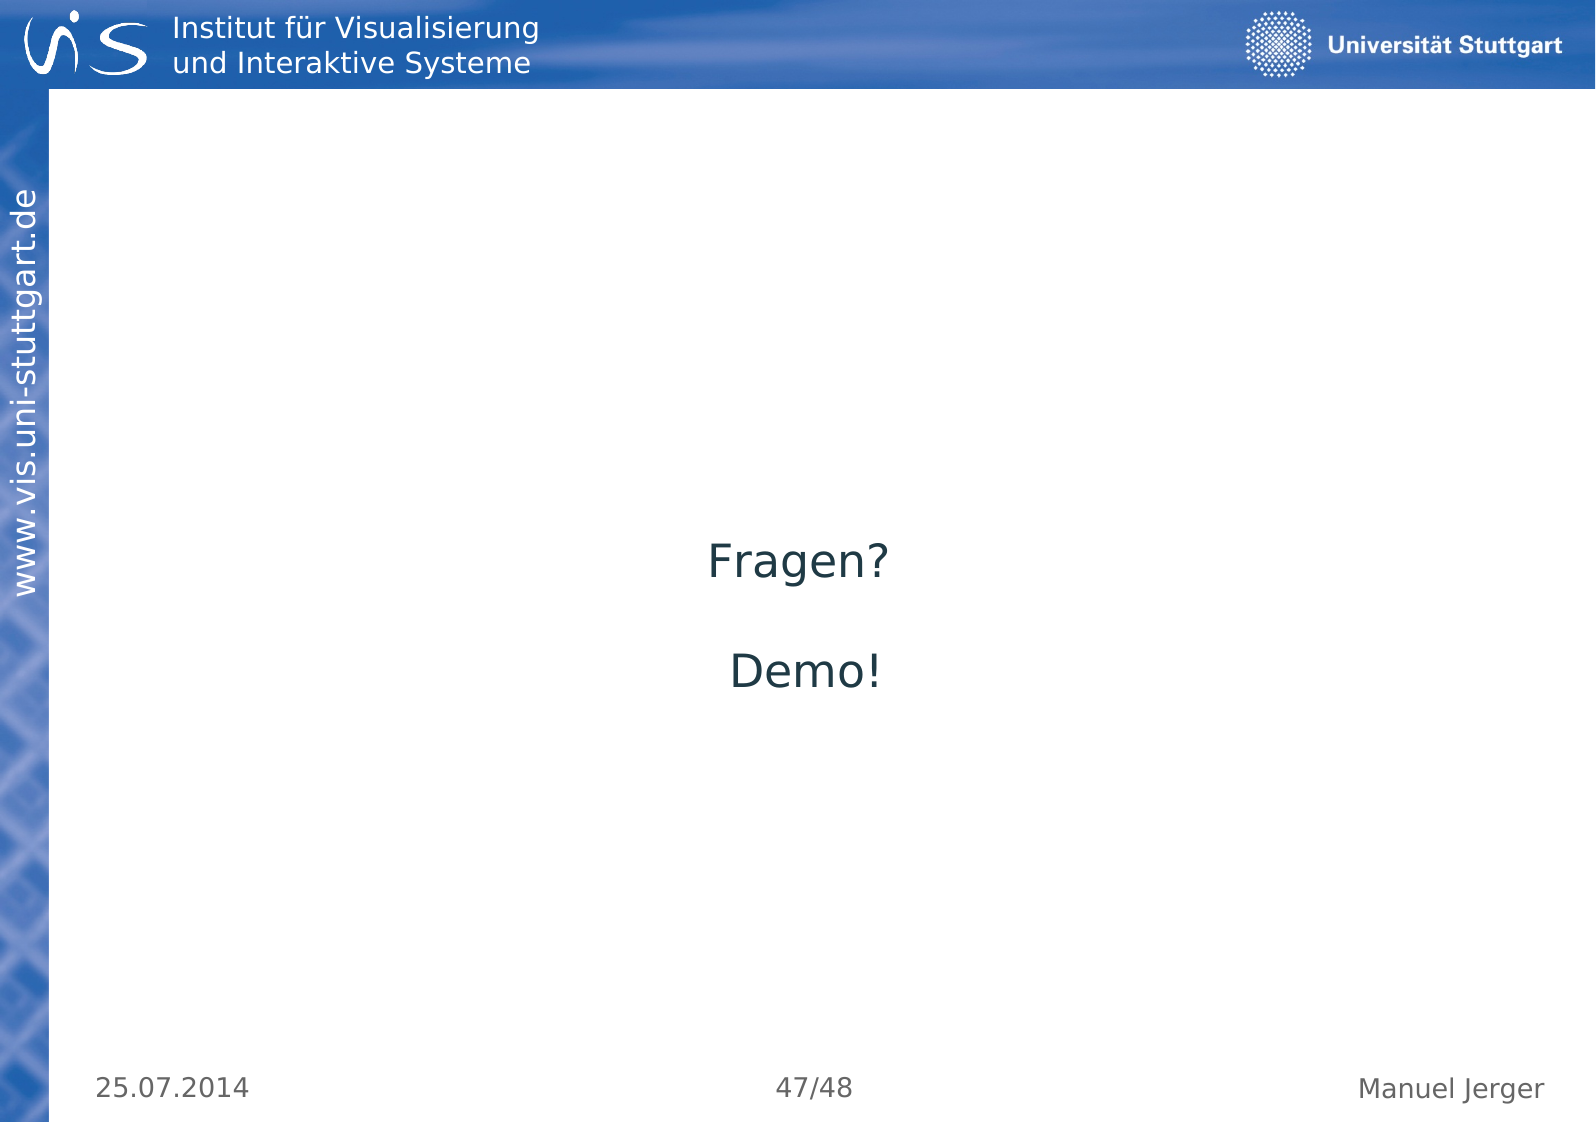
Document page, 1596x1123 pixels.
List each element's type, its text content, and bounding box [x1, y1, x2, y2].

picture [0, 0, 49, 1122]
title Fragen? Demo! [65, 523, 1548, 704]
picture [24, 0, 1596, 89]
